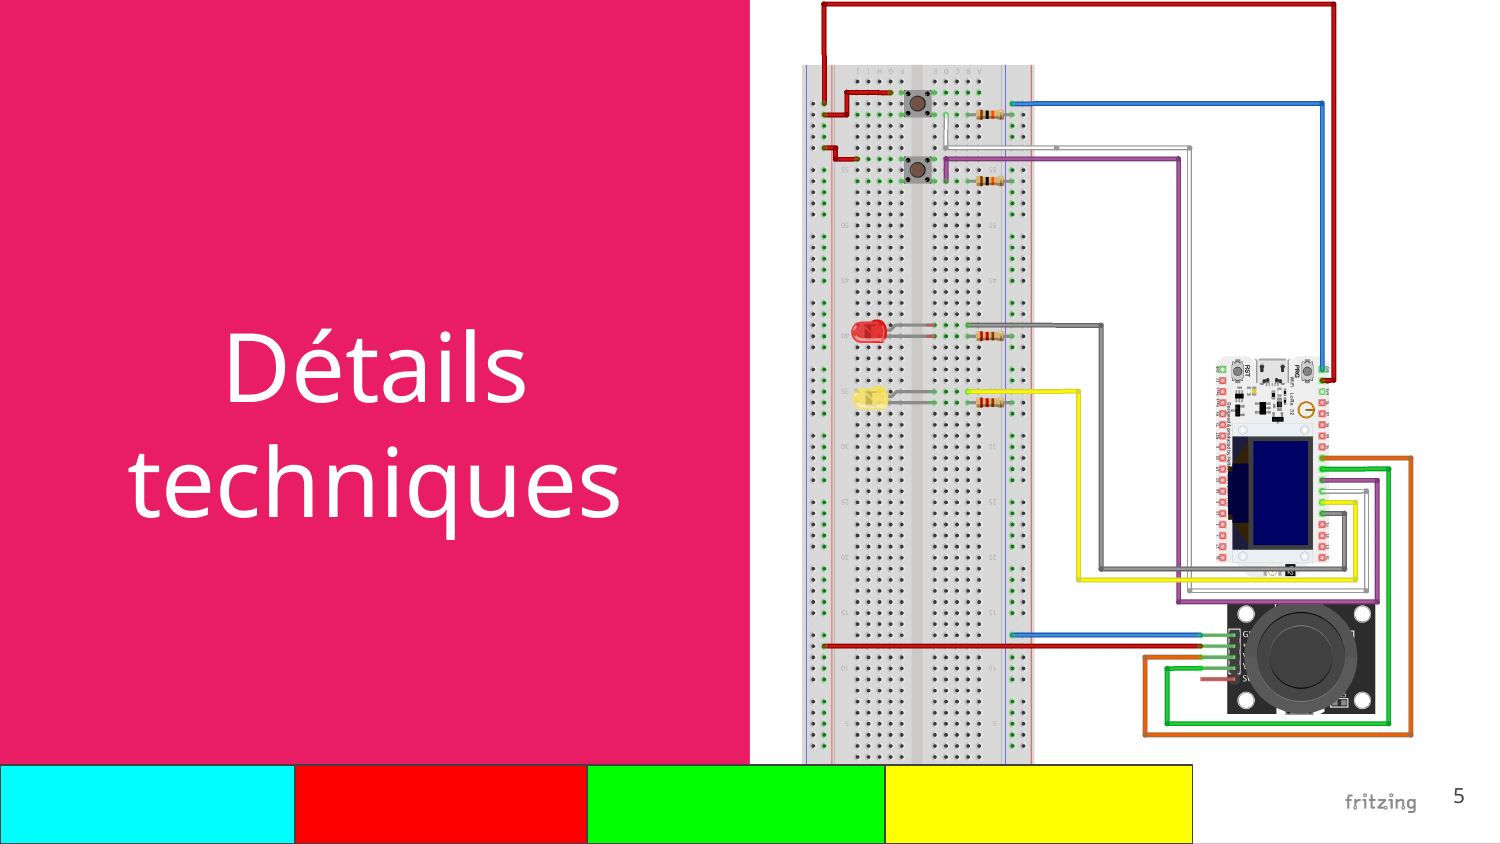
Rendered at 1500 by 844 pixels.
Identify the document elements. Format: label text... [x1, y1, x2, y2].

picture [802, 0, 1416, 813]
slide_number <number> [1389, 764, 1480, 830]
text_box [0, 764, 1193, 844]
title Détails techniques [43, 298, 708, 546]
